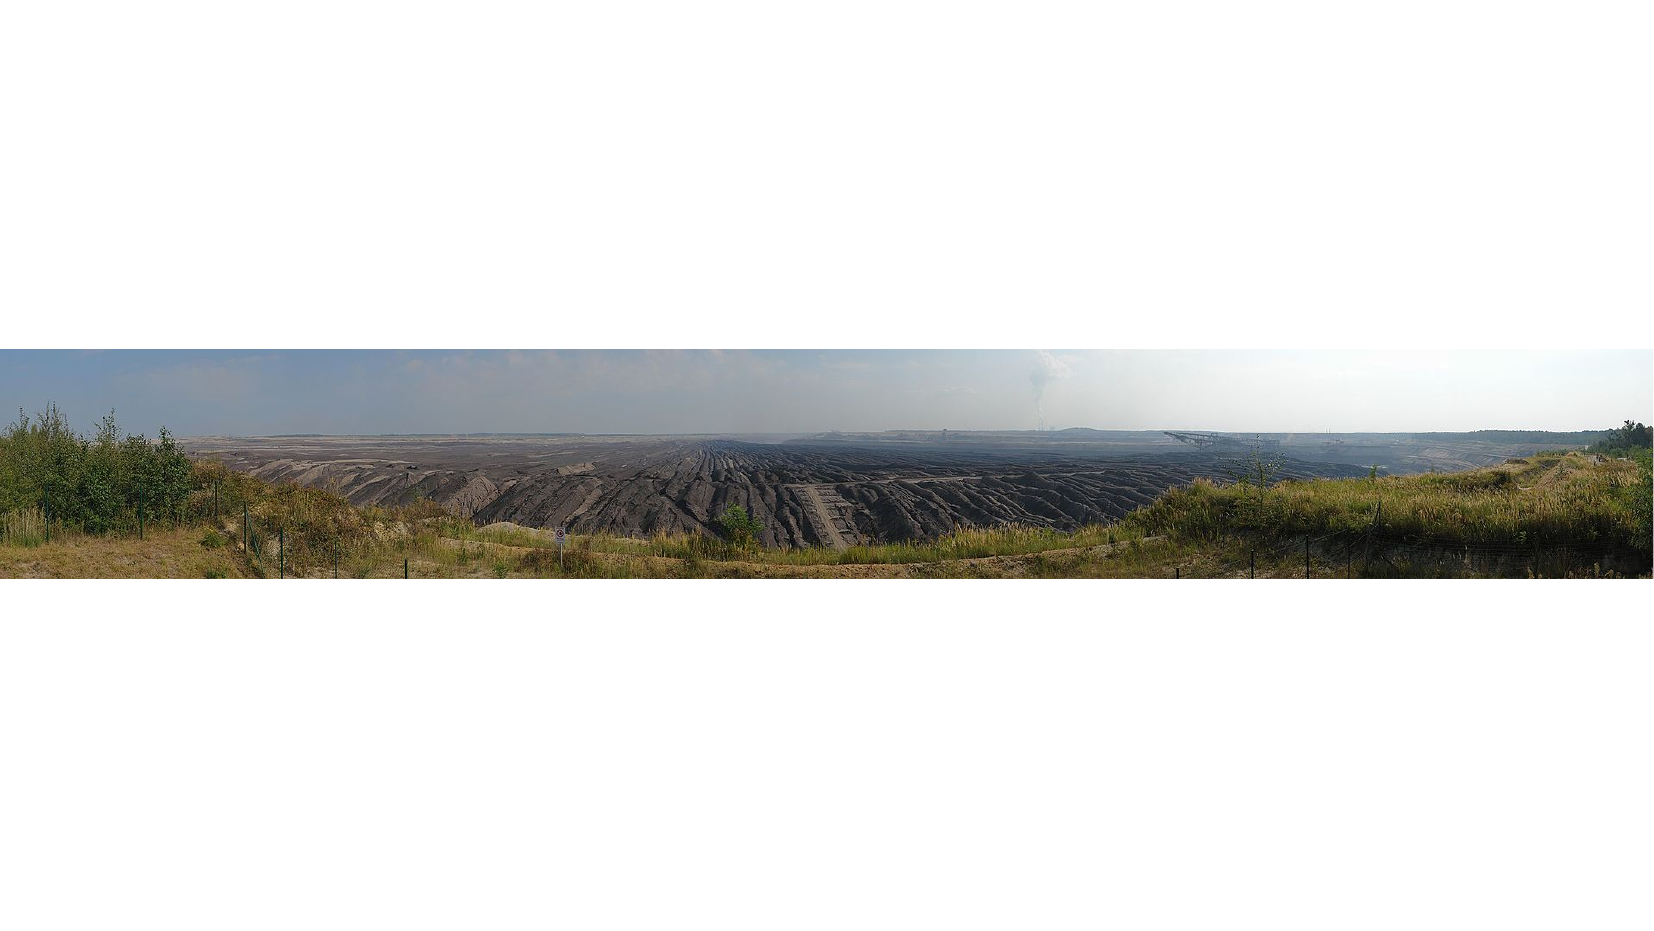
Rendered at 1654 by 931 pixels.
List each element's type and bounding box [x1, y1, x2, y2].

picture [0, 349, 1654, 579]
